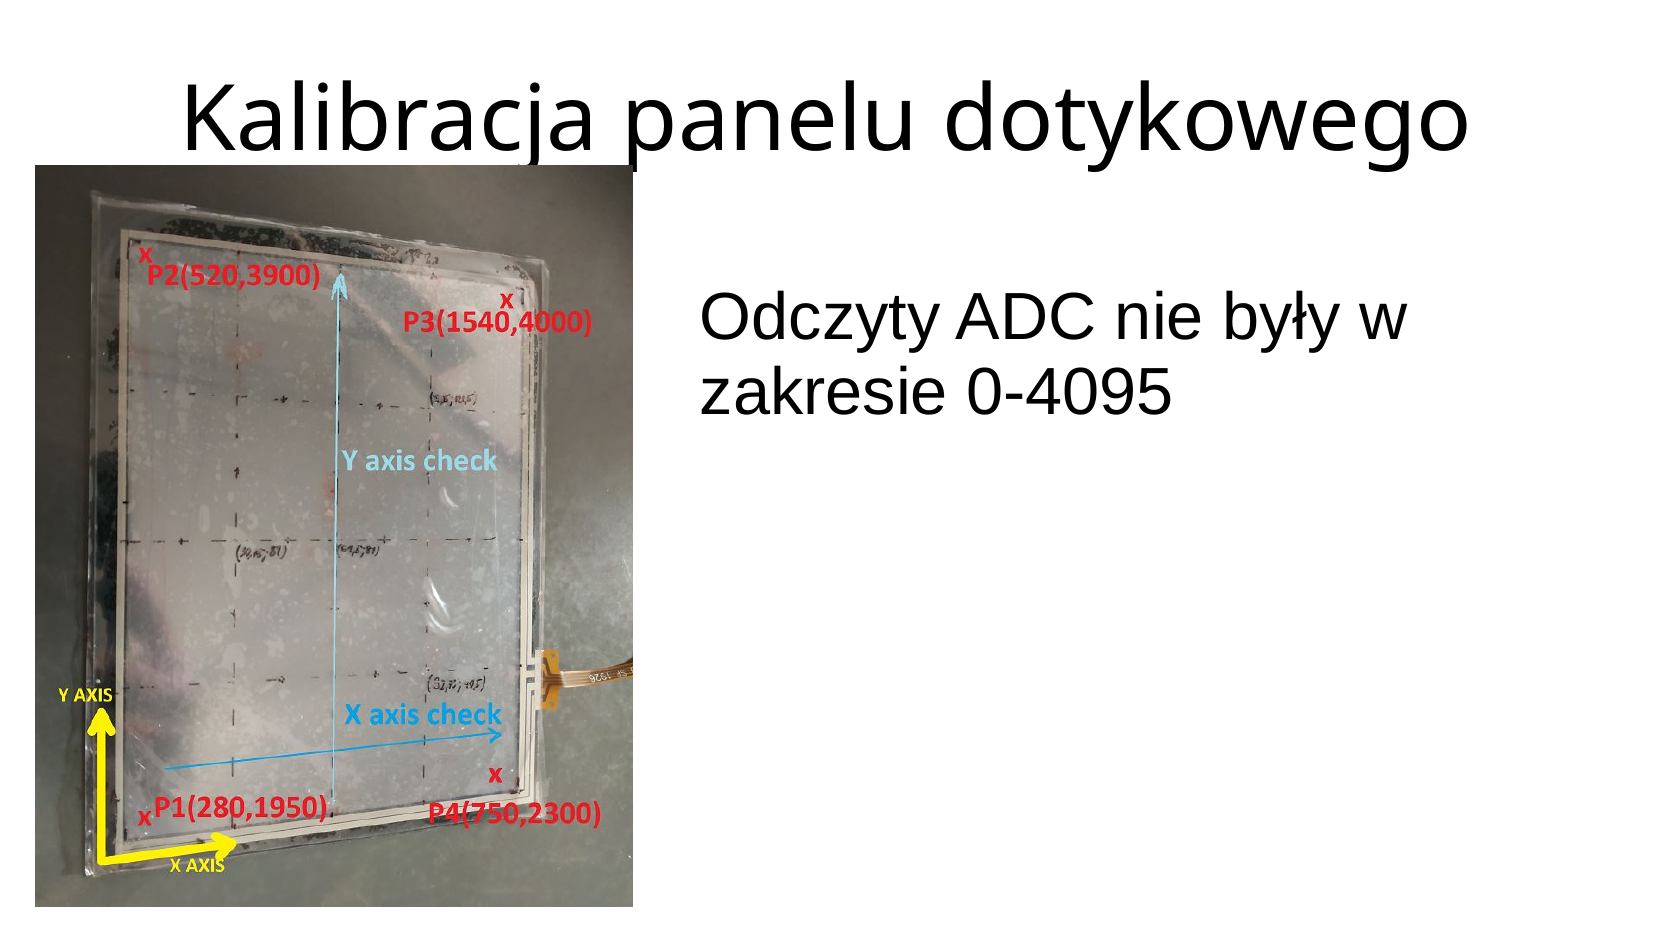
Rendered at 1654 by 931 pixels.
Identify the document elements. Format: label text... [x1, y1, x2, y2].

text_box Odczyty ADC nie były w zakresie 0-4095 [685, 271, 1619, 485]
picture [35, 165, 633, 907]
title Kalibracja panelu dotykowego [82, 37, 1571, 193]
